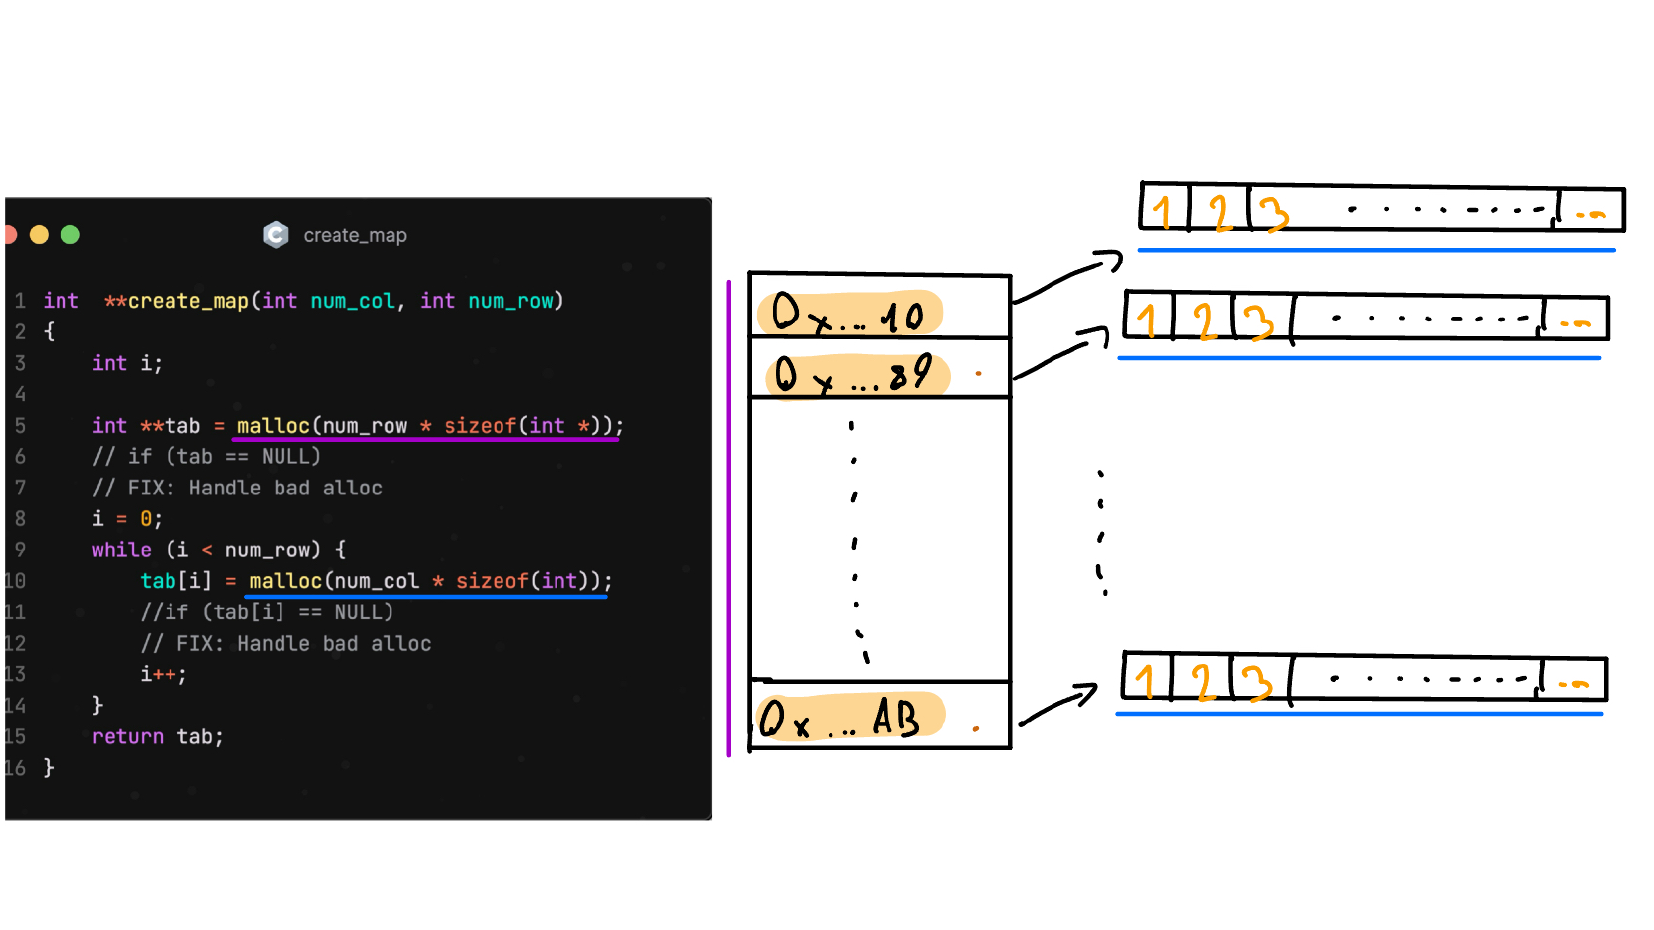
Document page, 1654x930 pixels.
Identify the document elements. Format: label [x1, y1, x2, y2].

picture [5, 149, 1653, 838]
